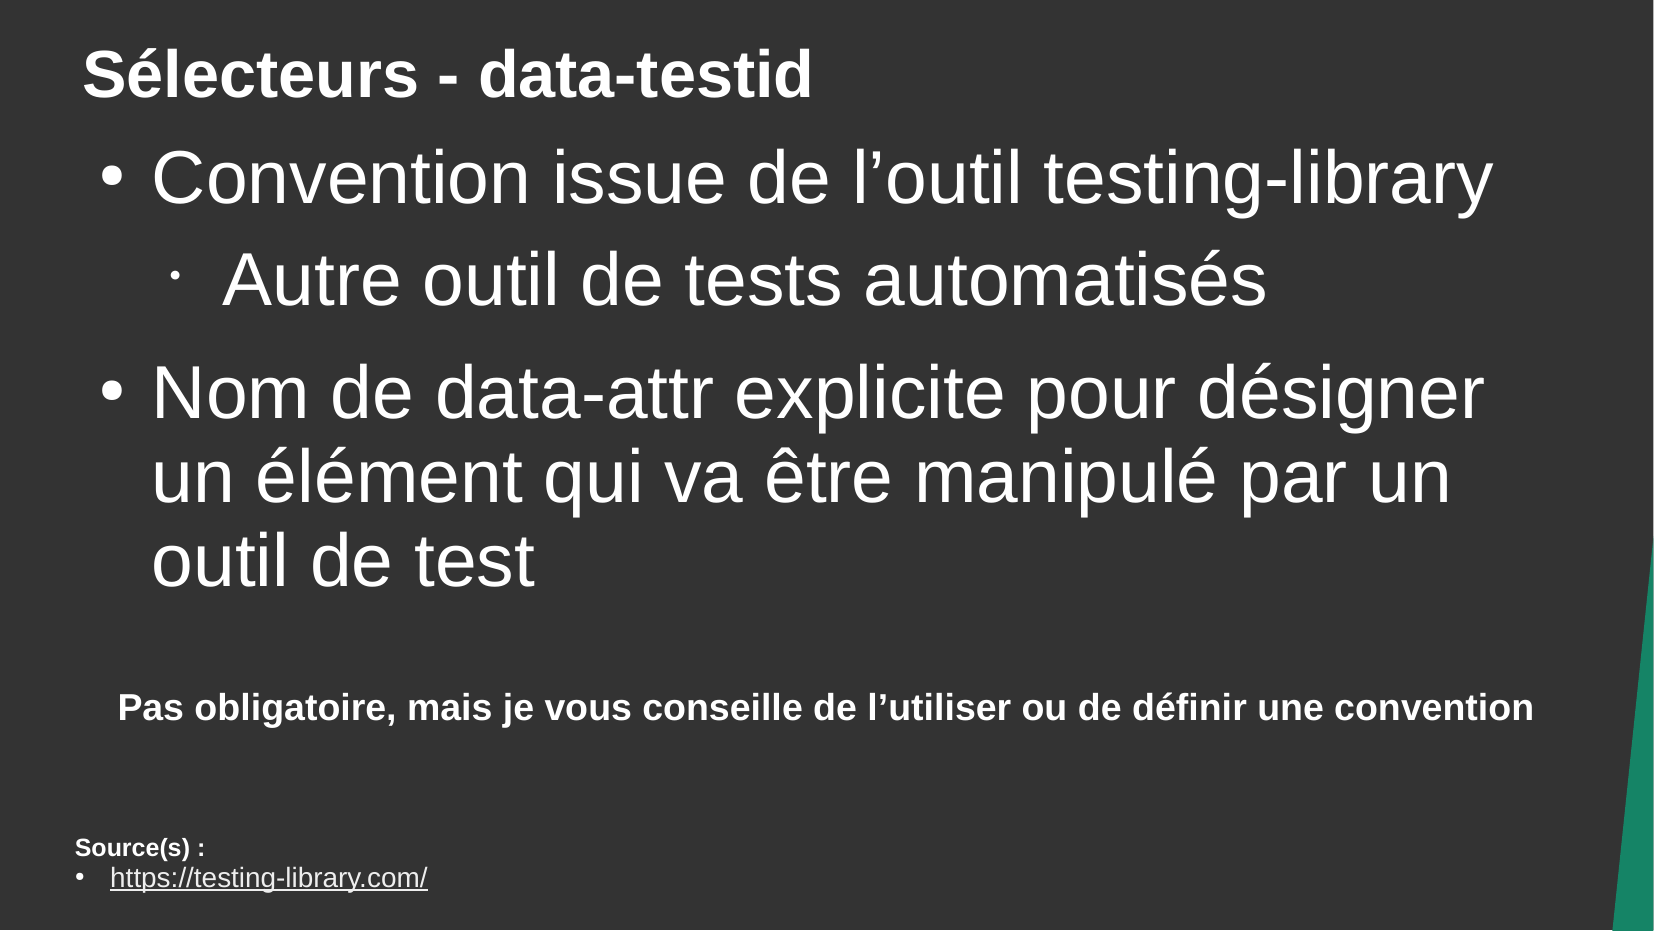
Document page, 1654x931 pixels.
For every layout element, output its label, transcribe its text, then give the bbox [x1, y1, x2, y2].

text_box Source(s) : https://testing-library.com/ [60, 826, 1546, 901]
text_box [1612, 531, 1654, 931]
list Convention issue de l’outil testing-library Autre outil de tests automatisés Nom de data-attr explicite pour désigner un élément qui va être manipulé par un outil de test [80, 135, 1583, 638]
title Sélecteurs - data-testid [82, 37, 1004, 119]
text_box Pas obligatoire, mais je vous conseille de l’utiliser ou de définir une convention [98, 679, 1556, 739]
